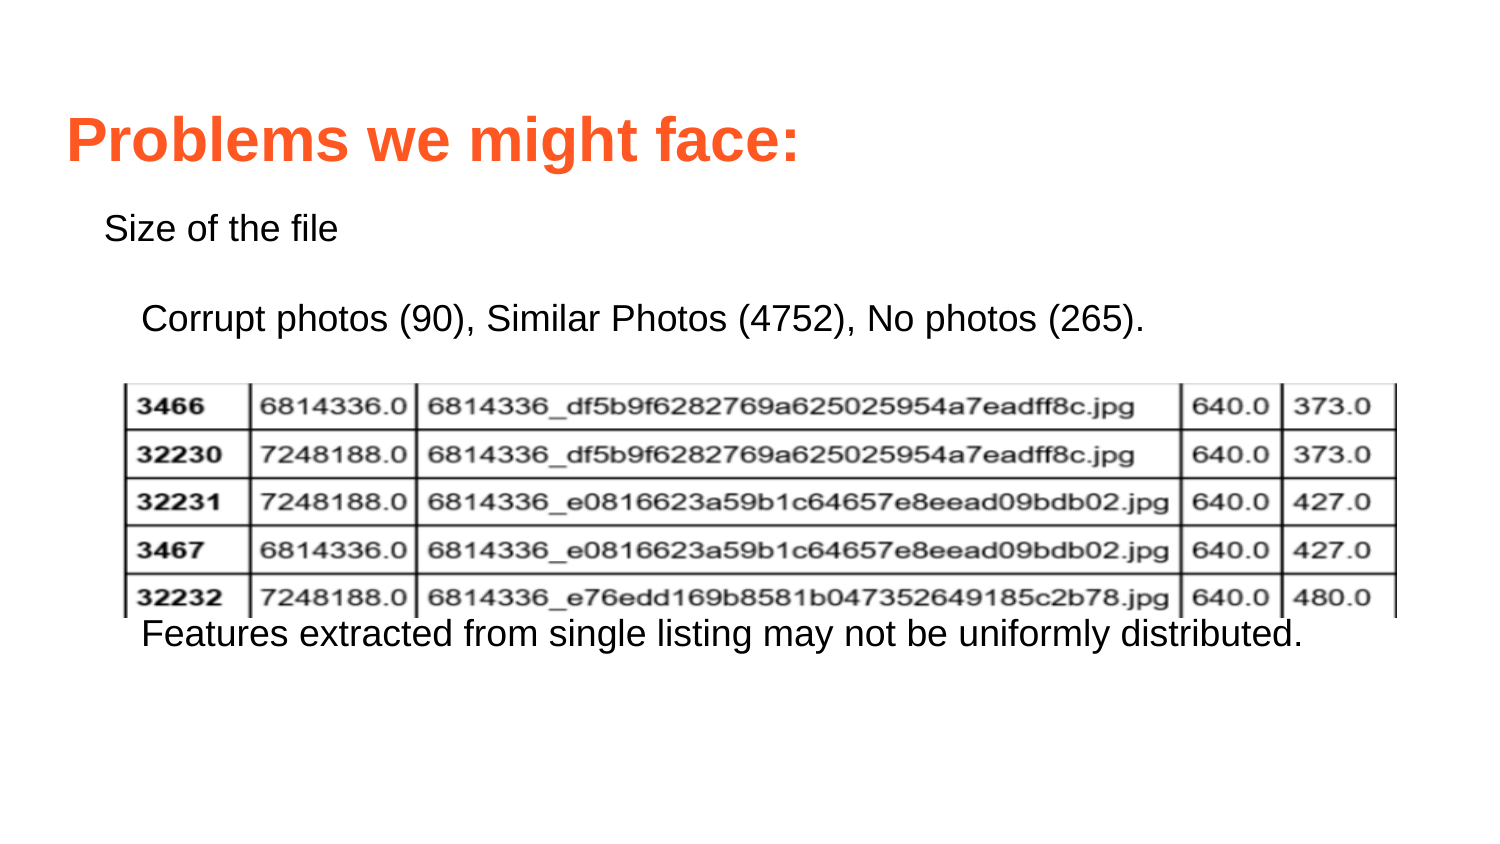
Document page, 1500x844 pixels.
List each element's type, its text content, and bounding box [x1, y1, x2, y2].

title Problems we might face: [51, 72, 1449, 167]
picture [103, 383, 1397, 618]
list Size of the file Corrupt photos (90), Similar Photos (4752), No photos (265). Features extracted from single listing may not be uniformly distributed. [51, 189, 1449, 750]
